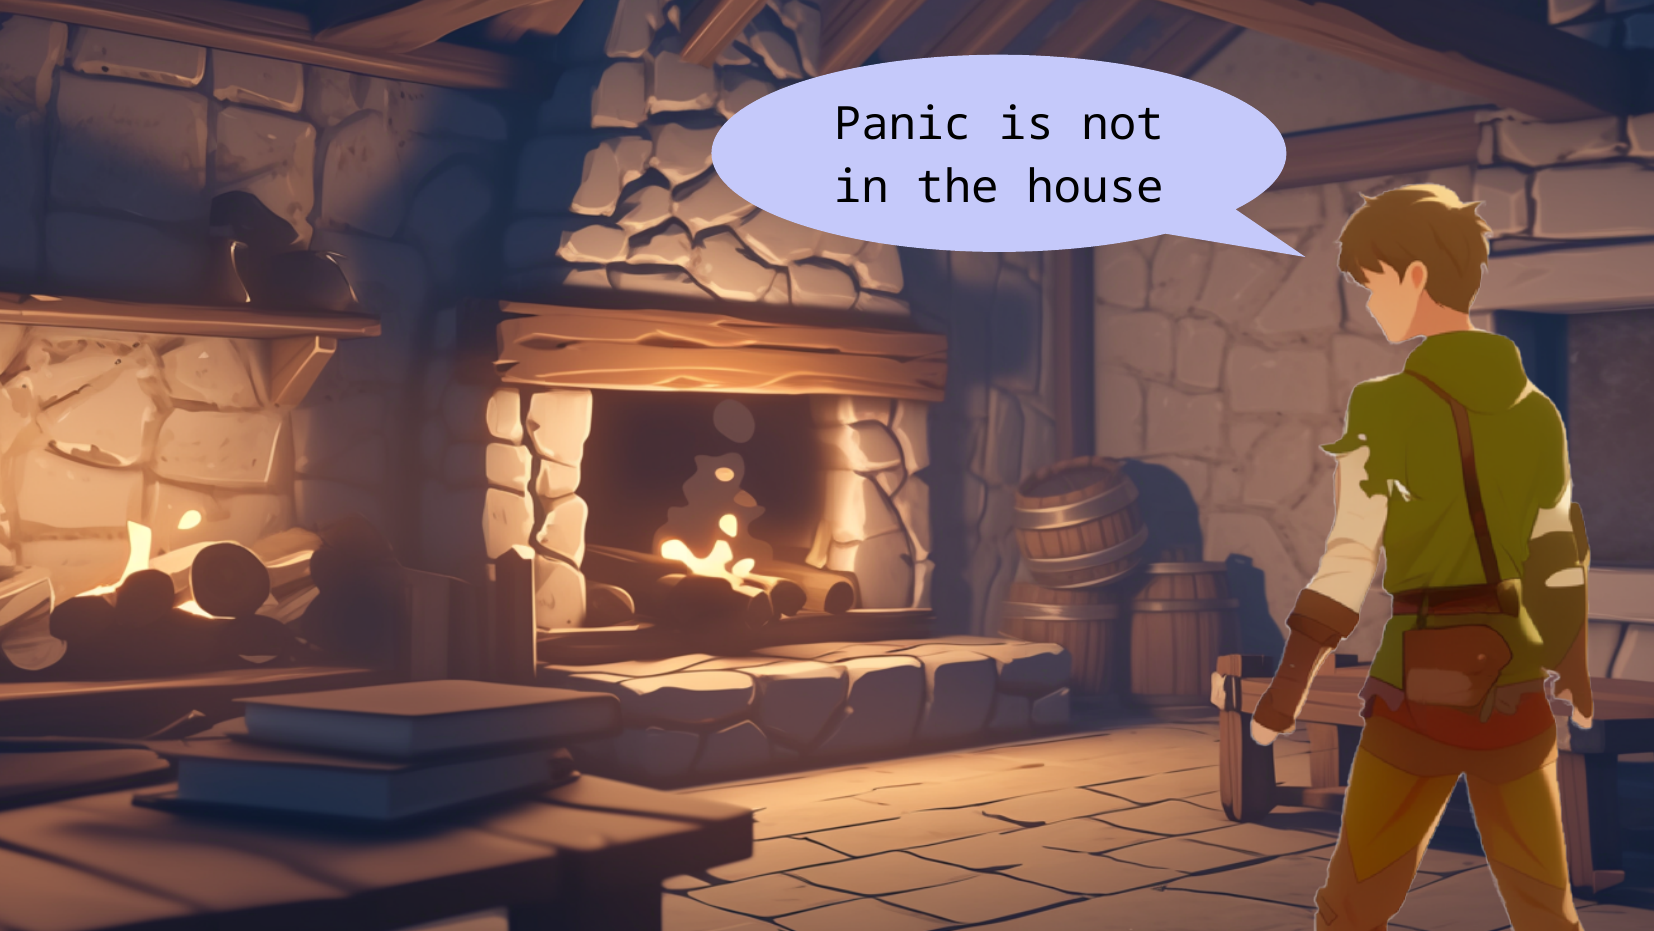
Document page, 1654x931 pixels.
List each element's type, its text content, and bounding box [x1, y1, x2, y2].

text_box Panic is not in the house [711, 54, 1306, 258]
picture [0, 0, 1654, 931]
